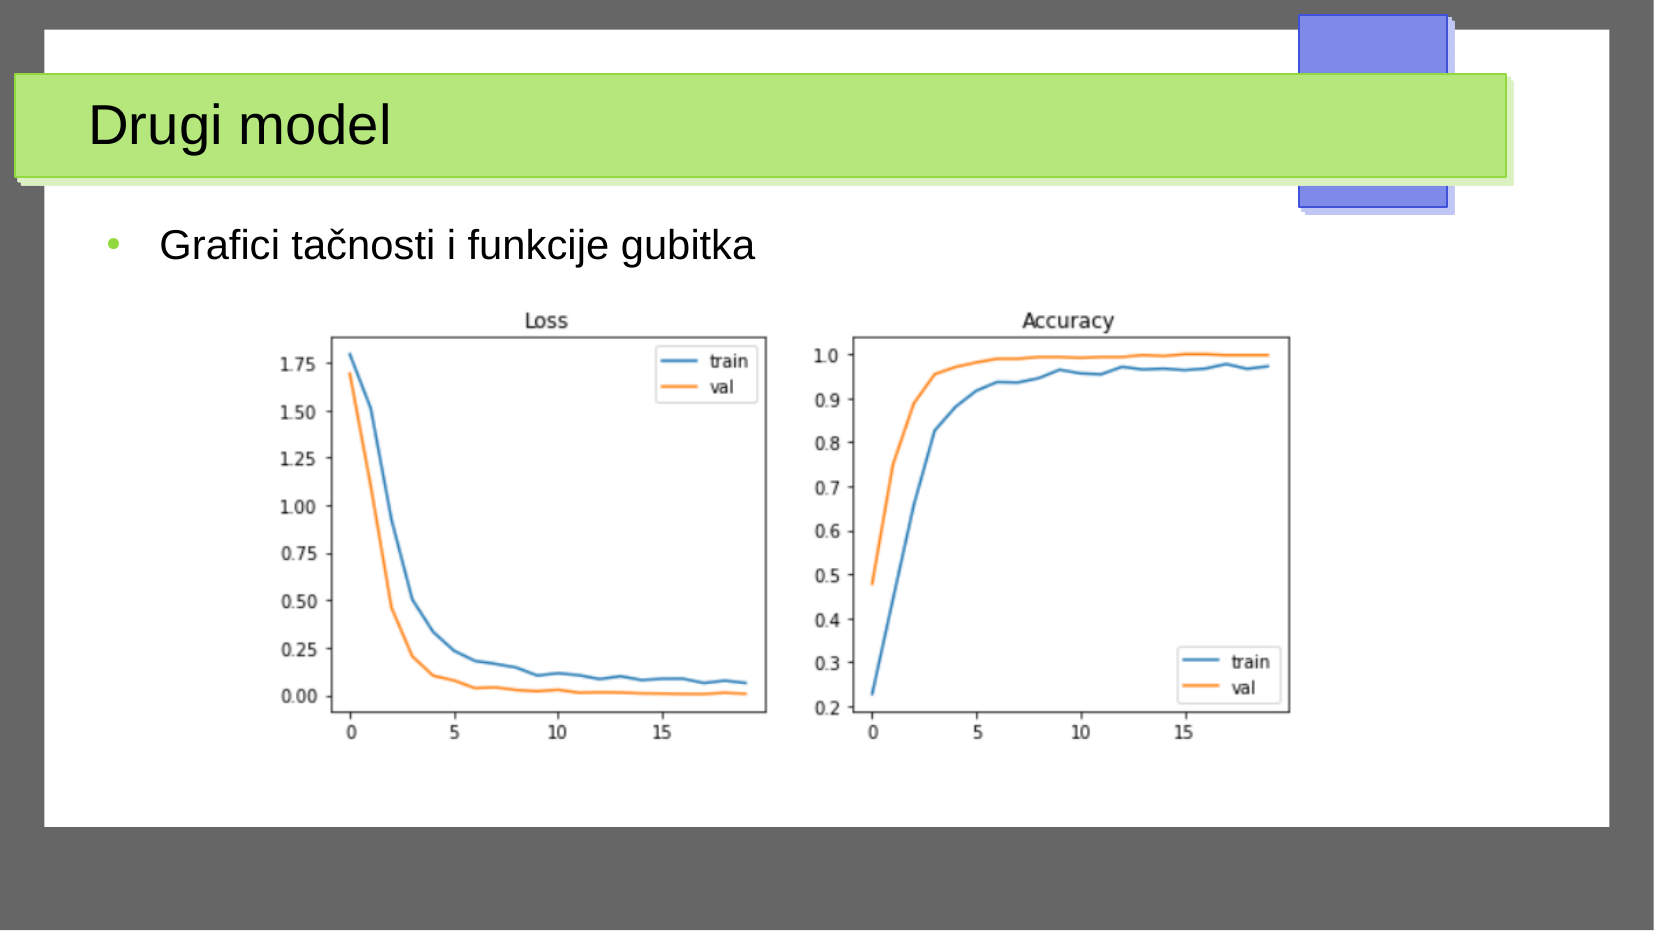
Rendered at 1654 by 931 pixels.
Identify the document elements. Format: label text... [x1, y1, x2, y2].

list Grafici tačnosti i funkcije gubitka [88, 221, 826, 301]
picture [262, 299, 1292, 751]
title Drugi model [88, 73, 1506, 178]
